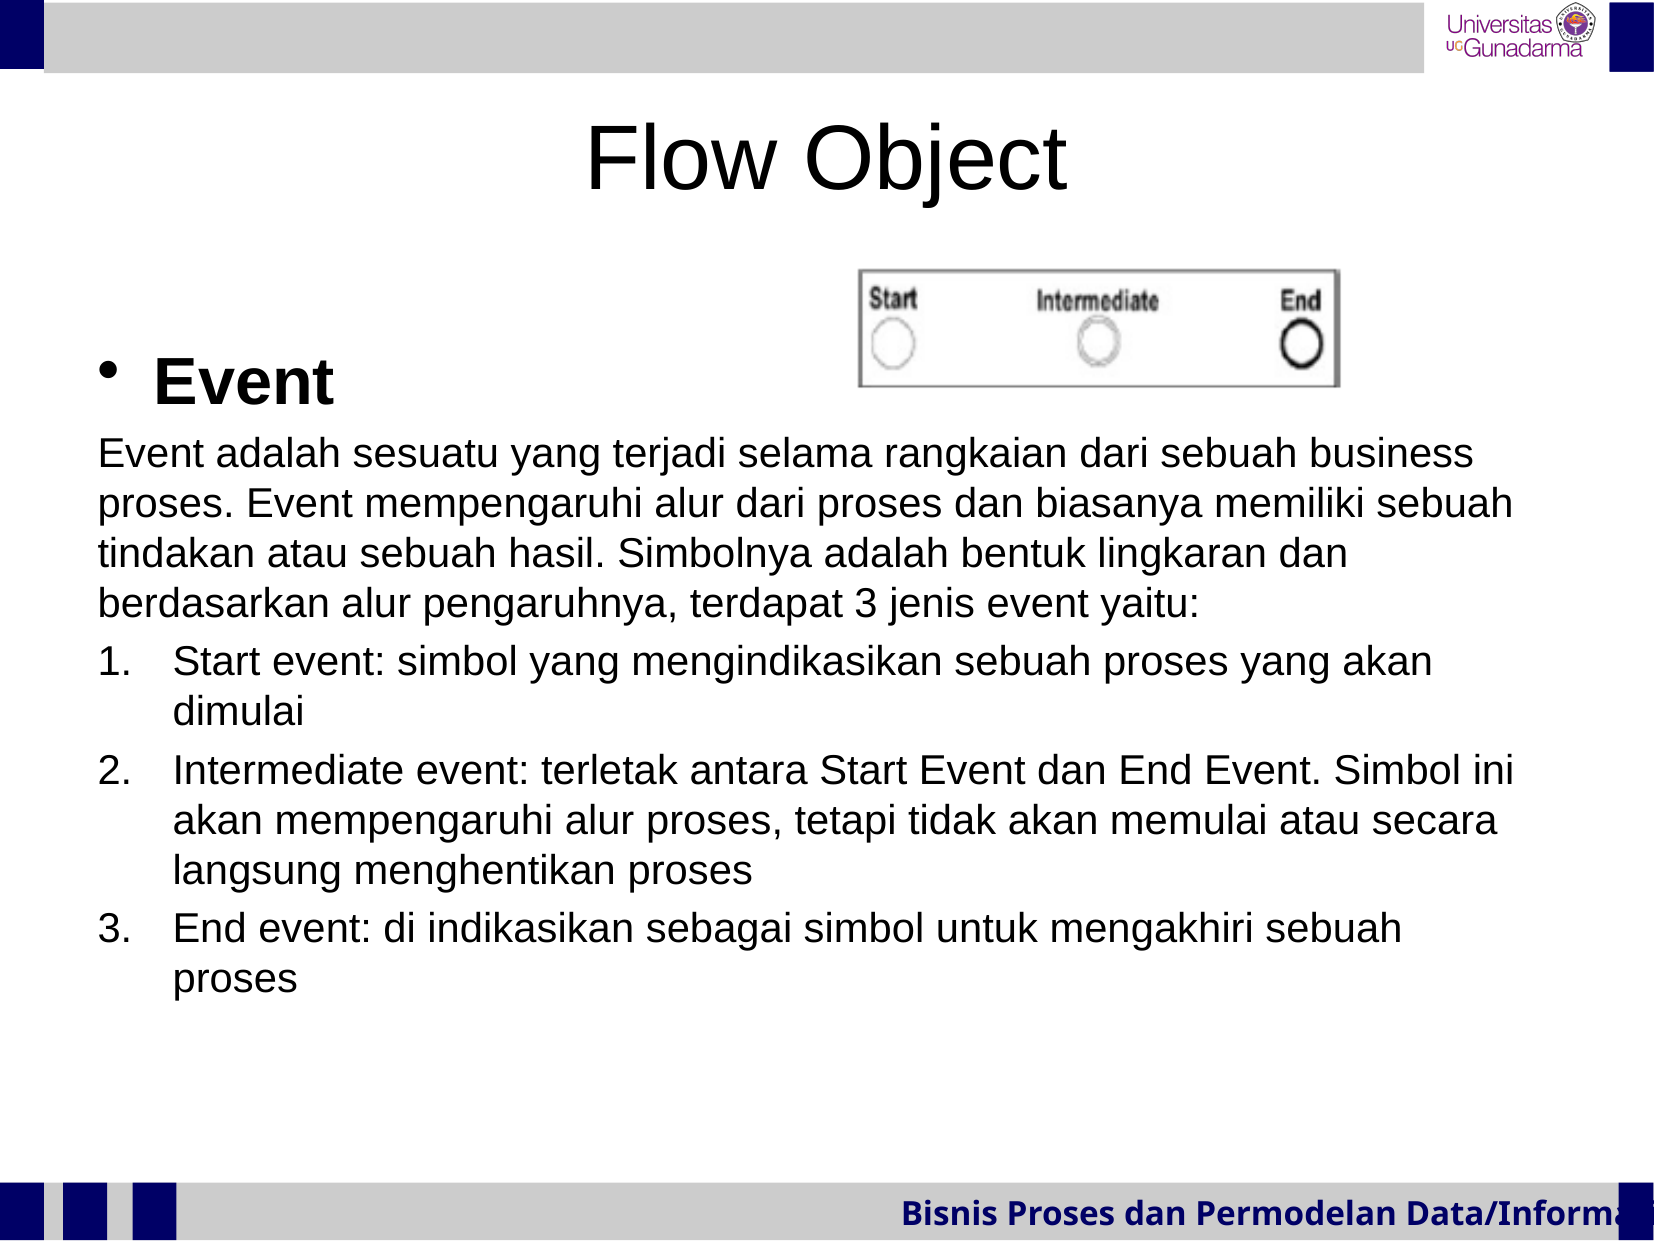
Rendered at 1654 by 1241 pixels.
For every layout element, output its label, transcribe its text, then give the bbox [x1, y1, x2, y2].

list Event Event adalah sesuatu yang terjadi selama rangkaian dari sebuah business proses. Event mempengaruhi alur dari proses dan biasanya memiliki sebuah tindakan atau sebuah hasil. Simbolnya adalah bentuk lingkaran dan berdasarkan alur pengaruhnya, terdapat 3 jenis event yaitu: Start event: simbol yang mengindikasikan sebuah proses yang akan dimulai Intermediate event: terletak antara Start Event dan End Event. Simbol ini akan mempengaruhi alur proses, tetapi tidak akan memulai atau secara langsung menghentikan proses End event: di indikasikan sebagai simbol untuk mengakhiri sebuah proses [82, 330, 1540, 1117]
picture [1437, 2, 1610, 62]
picture [839, 250, 1363, 410]
title Flow Object [82, 49, 1571, 257]
